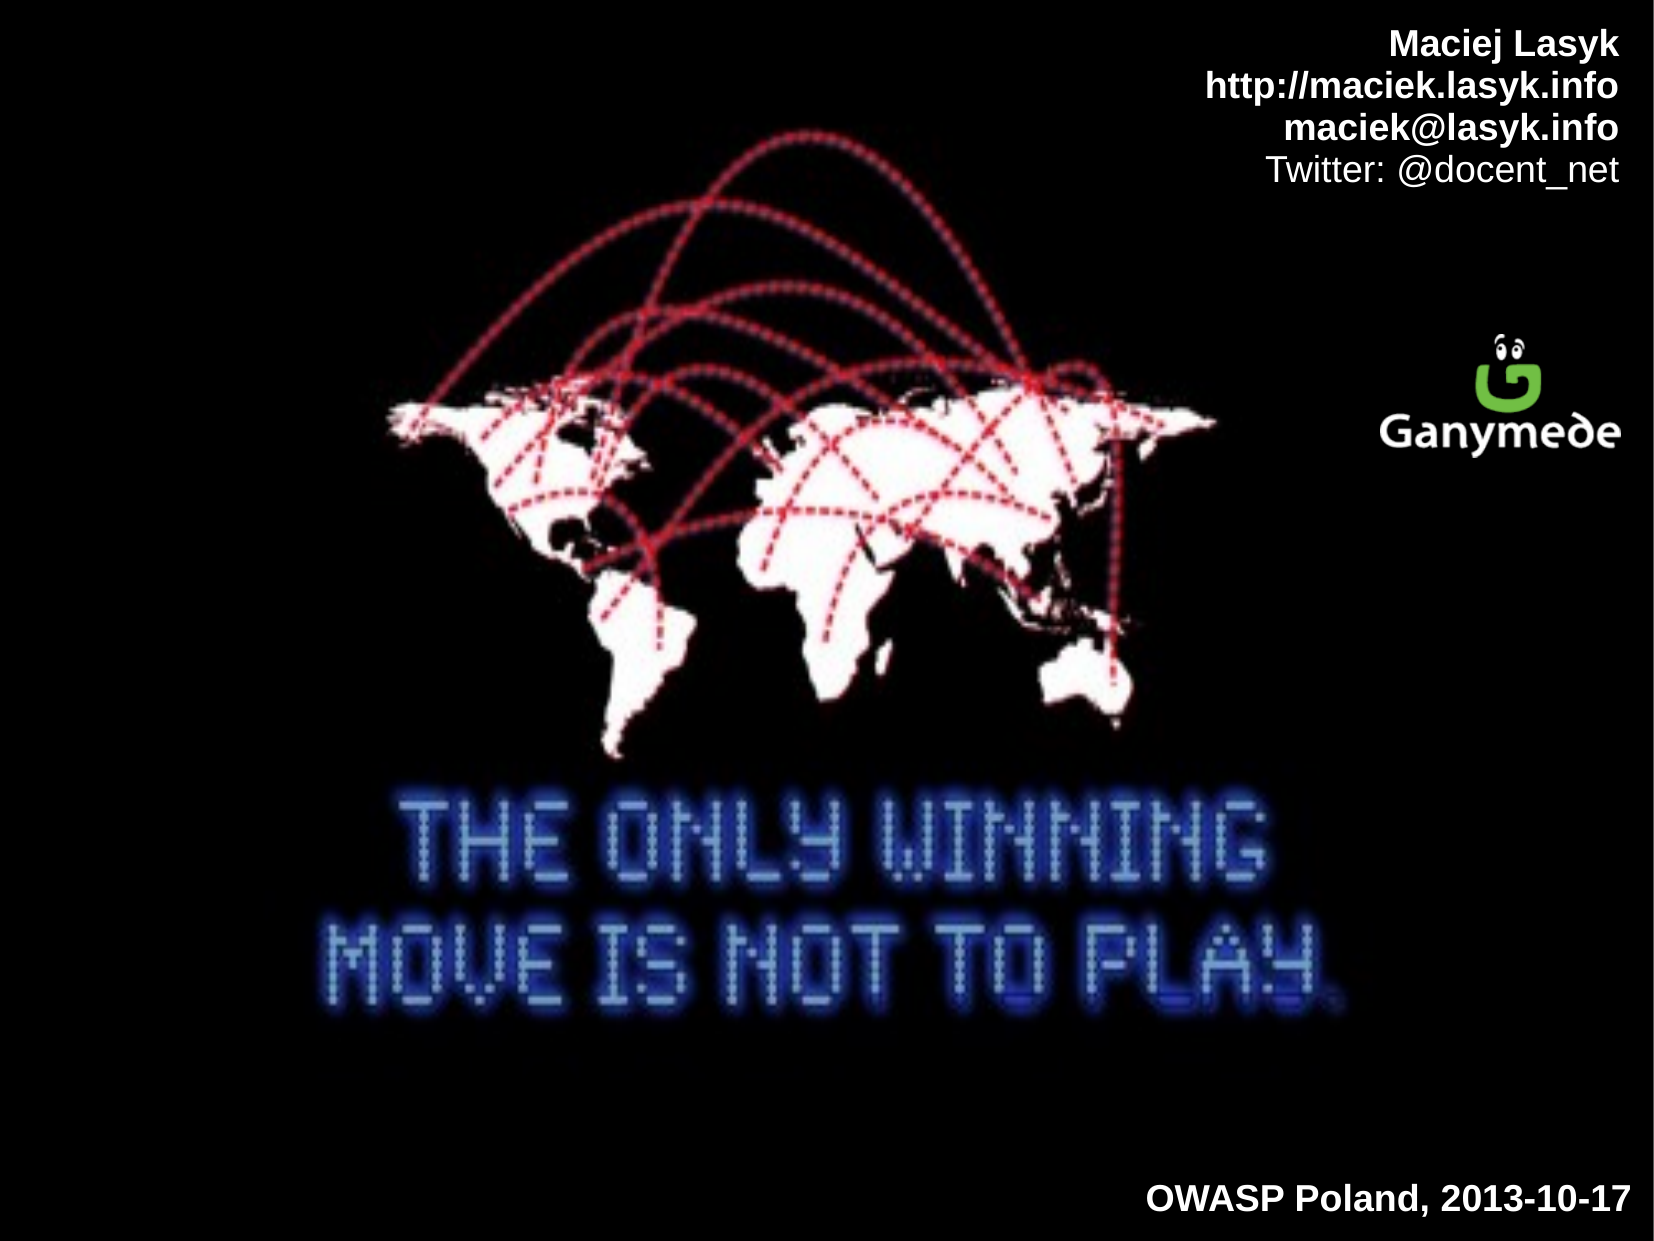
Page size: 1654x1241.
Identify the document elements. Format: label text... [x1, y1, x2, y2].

picture [0, 0, 1654, 1241]
text_box Maciej Lasyk http://maciek.lasyk.info maciek@lasyk.info Twitter: @docent_net [1189, 15, 1654, 199]
text_box OWASP Poland, 2013-10-17 [1128, 1169, 1647, 1227]
